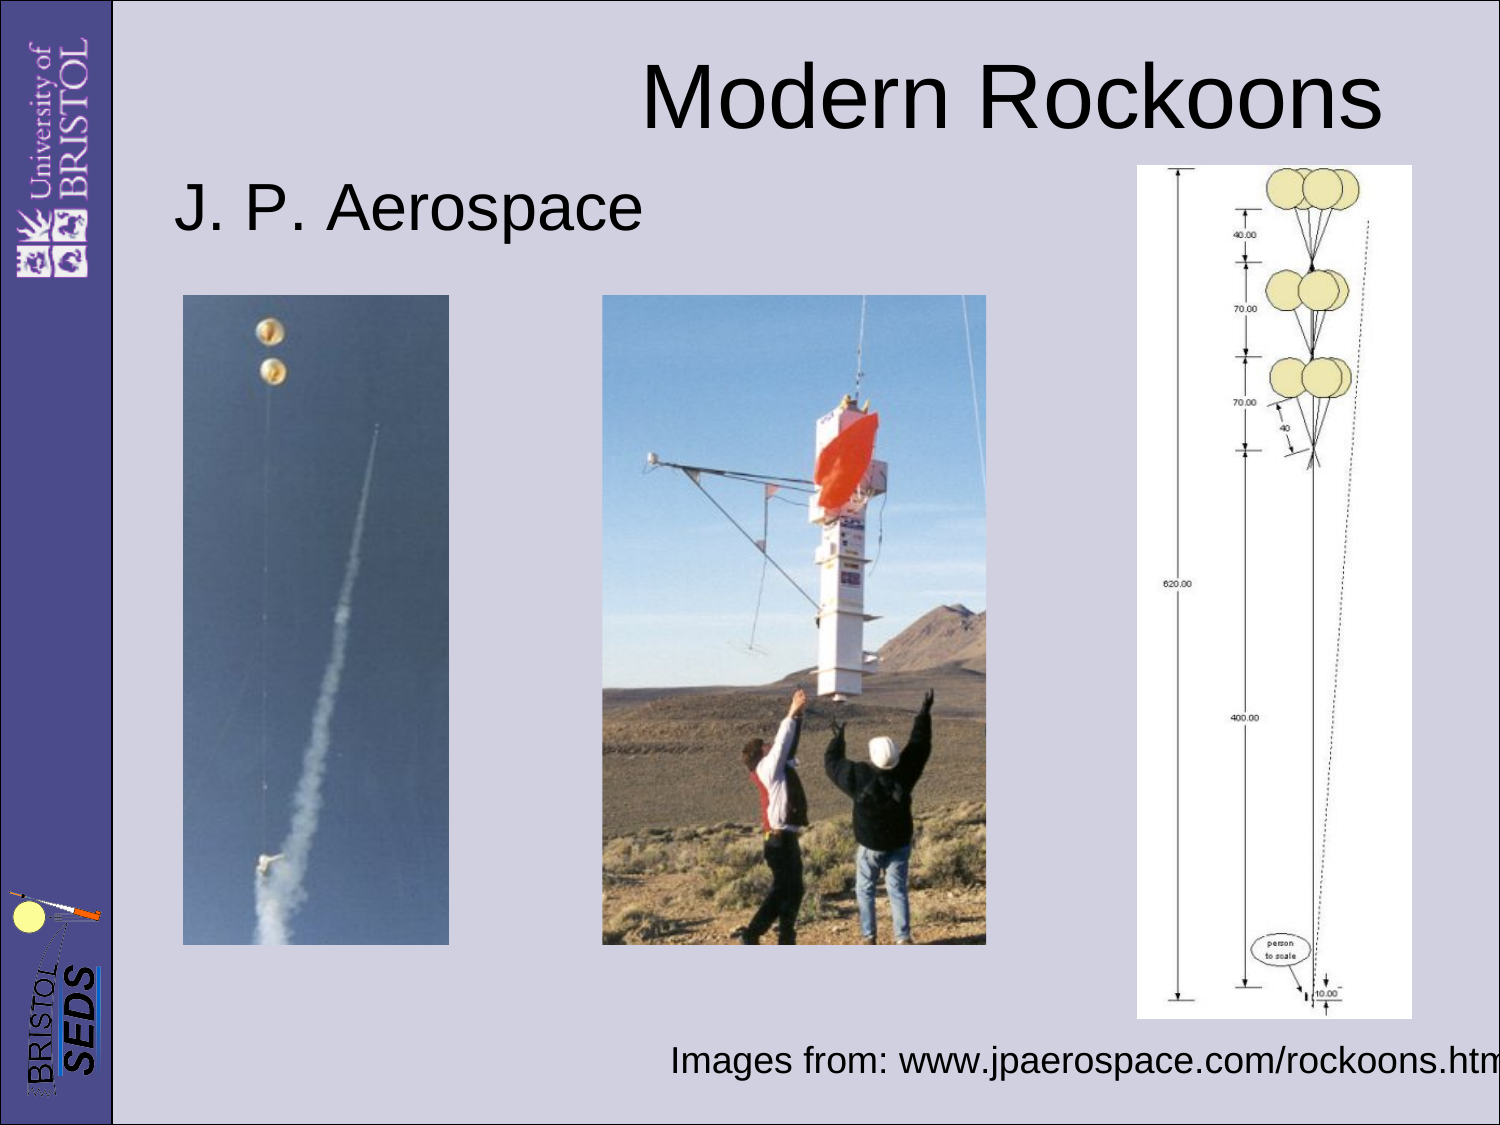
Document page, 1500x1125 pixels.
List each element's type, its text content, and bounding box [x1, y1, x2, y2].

picture [0, 0, 113, 315]
text_box J. P. Aerospace [159, 155, 1477, 1022]
text_box Modern Rockoons [626, 29, 981, 155]
text_box Images from: www.jpaerospace.com/rockoons.html [655, 1028, 1454, 1088]
picture [602, 295, 987, 945]
picture [5, 888, 103, 1099]
picture [1137, 165, 1412, 1020]
picture [183, 295, 449, 945]
